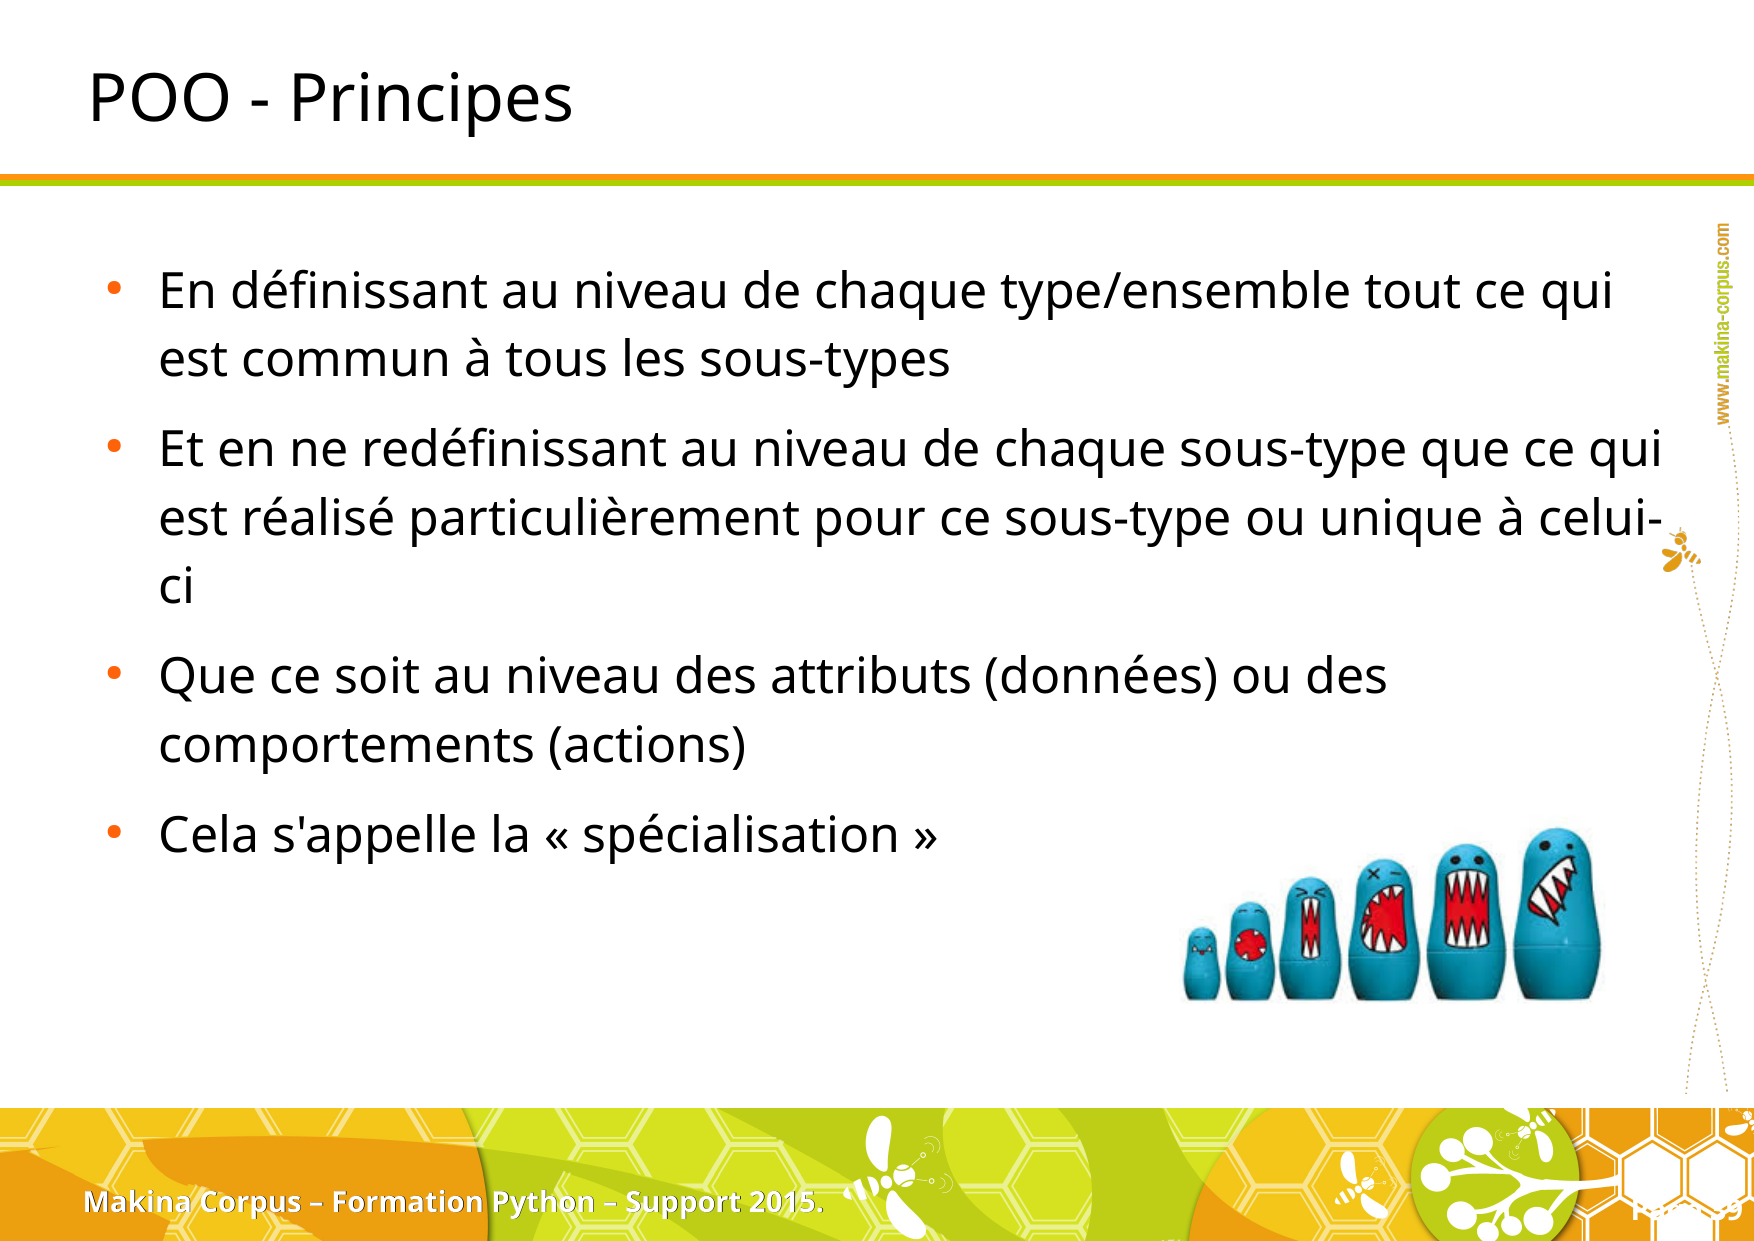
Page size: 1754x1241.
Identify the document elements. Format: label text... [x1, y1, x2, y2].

list En définissant au niveau de chaque type/ensemble tout ce qui est commun à tous les sous-types Et en ne redéfinissant au niveau de chaque sous-type que ce qui est réalisé particulièrement pour ce sous-type ou unique à celui-ci Que ce soit au niveau des attributs (données) ou des comportements (actions) Cela s'appelle la « spécialisation » [87, 254, 1667, 975]
picture [1142, 203, 1754, 1093]
title POO - Principes [87, 31, 1667, 160]
picture [0, 1108, 1754, 1241]
